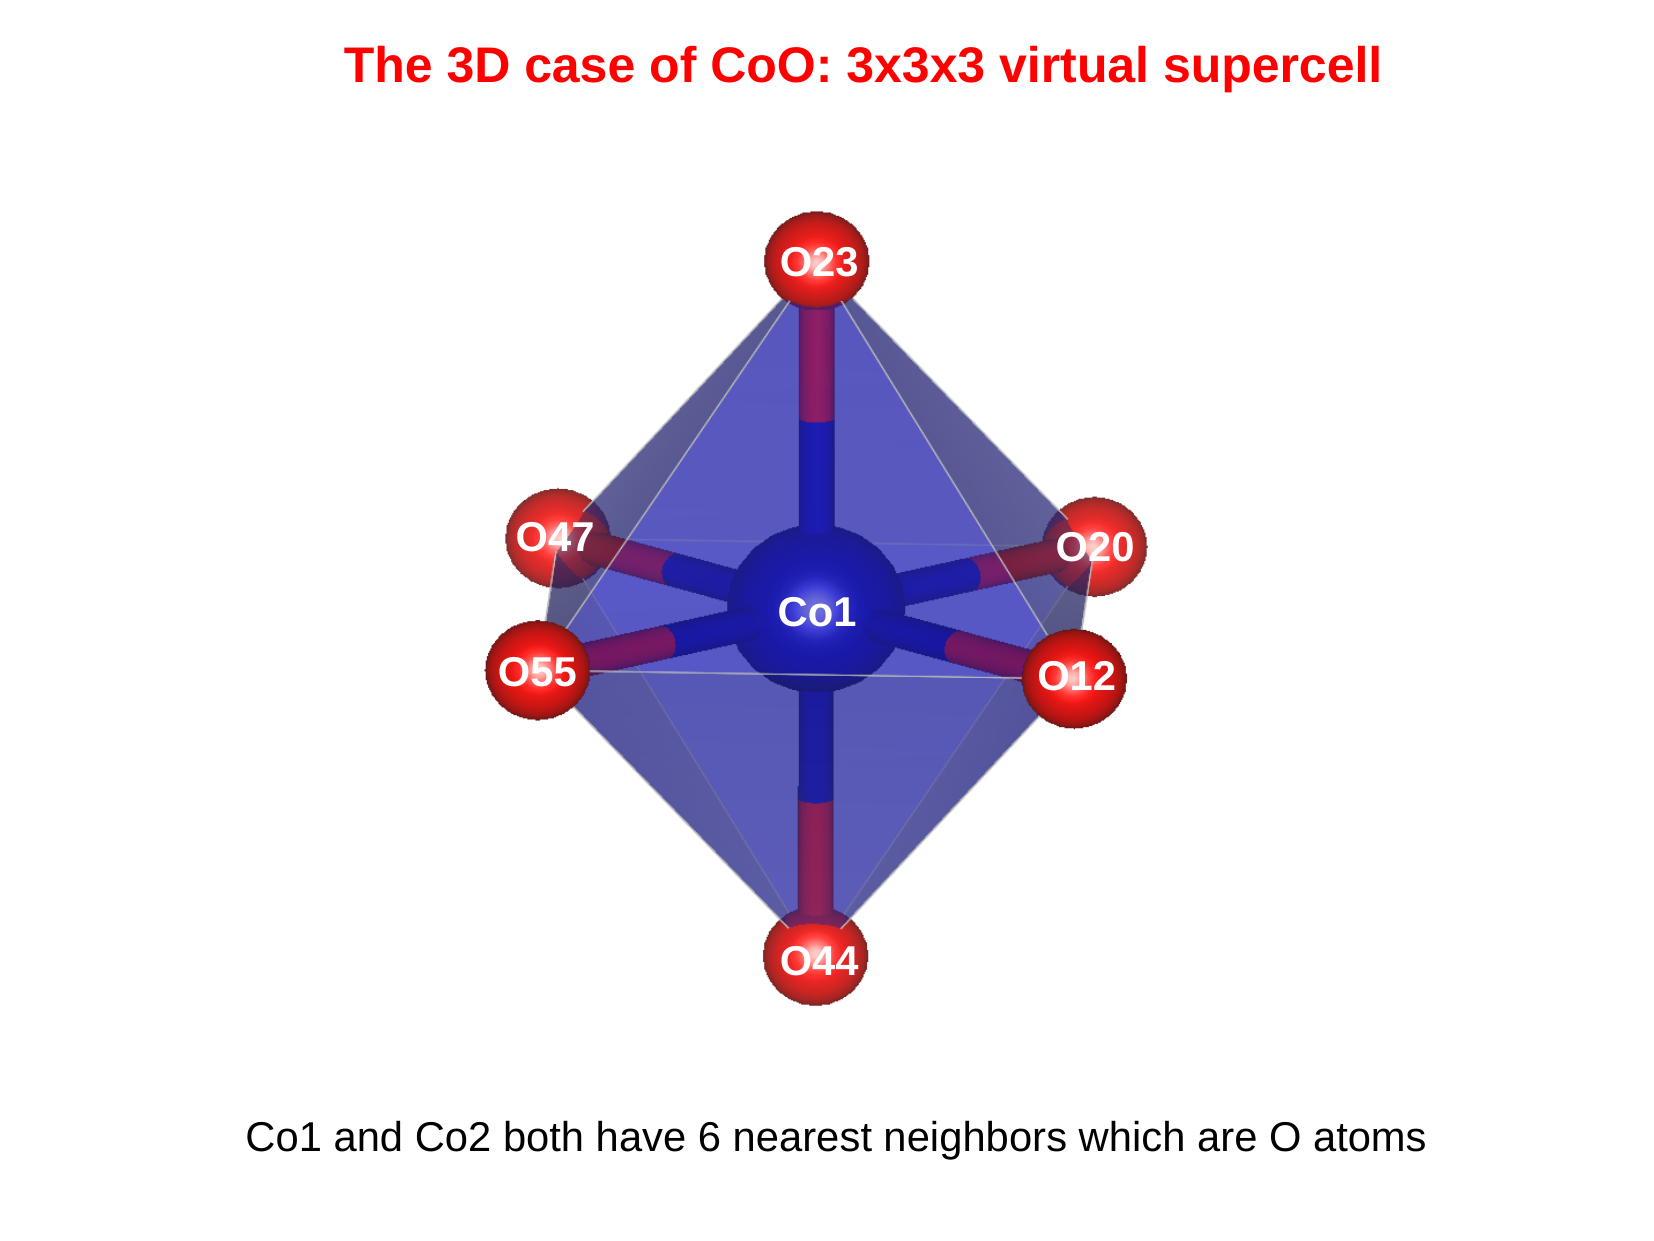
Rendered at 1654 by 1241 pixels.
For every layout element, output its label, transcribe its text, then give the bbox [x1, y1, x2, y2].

text_box O23 [765, 230, 874, 295]
text_box O47 [500, 506, 610, 571]
picture [450, 194, 1171, 1021]
text_box O12 [1022, 645, 1131, 709]
text_box O55 [483, 641, 592, 706]
text_box Co1 and Co2 both have 6 nearest neighbors which are O atoms [230, 1106, 1441, 1171]
text_box O44 [765, 930, 874, 994]
title The 3D case of CoO: 3x3x3 virtual supercell [120, 19, 1608, 106]
text_box O20 [1040, 515, 1150, 580]
text_box Co1 [762, 581, 872, 646]
